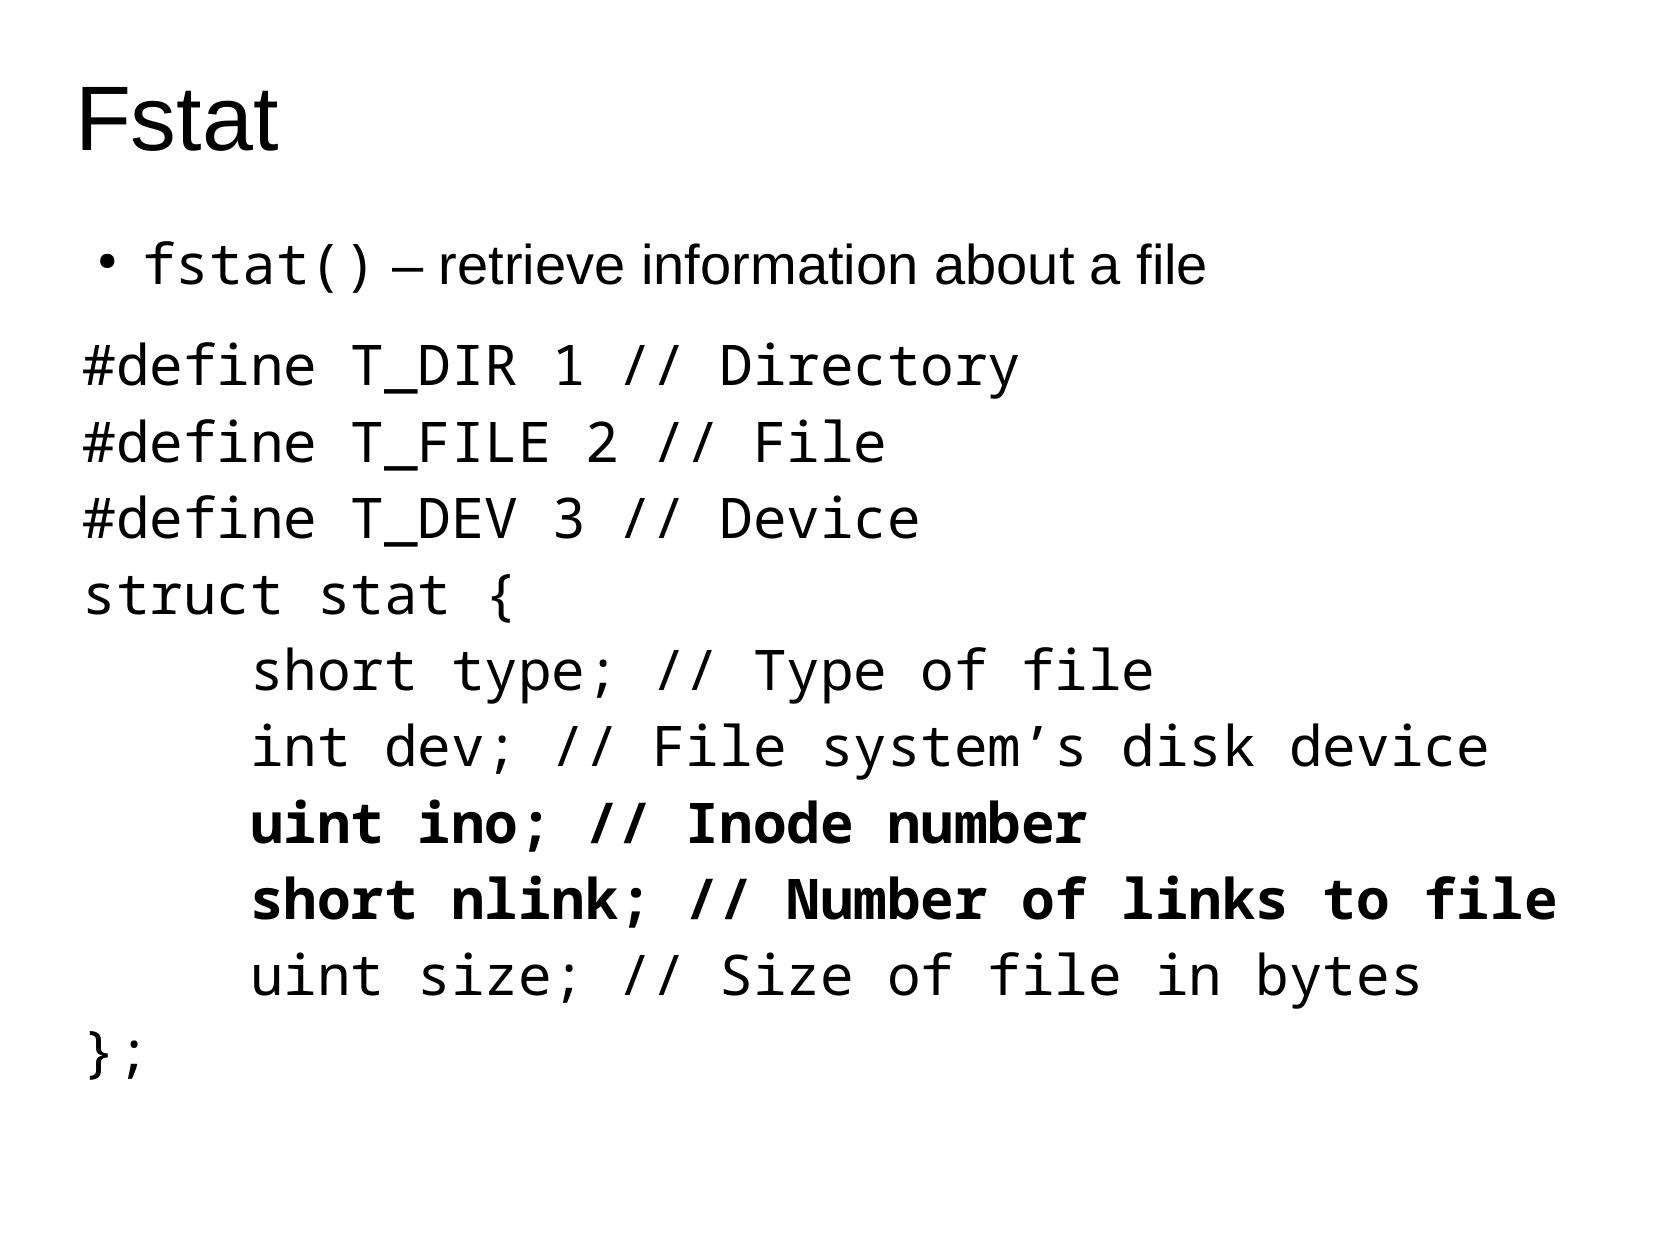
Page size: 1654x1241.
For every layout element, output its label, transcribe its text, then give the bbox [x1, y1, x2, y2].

title Fstat [75, 49, 1538, 188]
list fstat() – retrieve information about a file #define T_DIR 1 // Directory #define T_FILE 2 // File #define T_DEV 3 // Device struct stat { short type; // Type of file int dev; // File system’s disk device uint ino; // Inode number short nlink; // Number of links to file uint size; // Size of file in bytes }; [82, 225, 1571, 1163]
